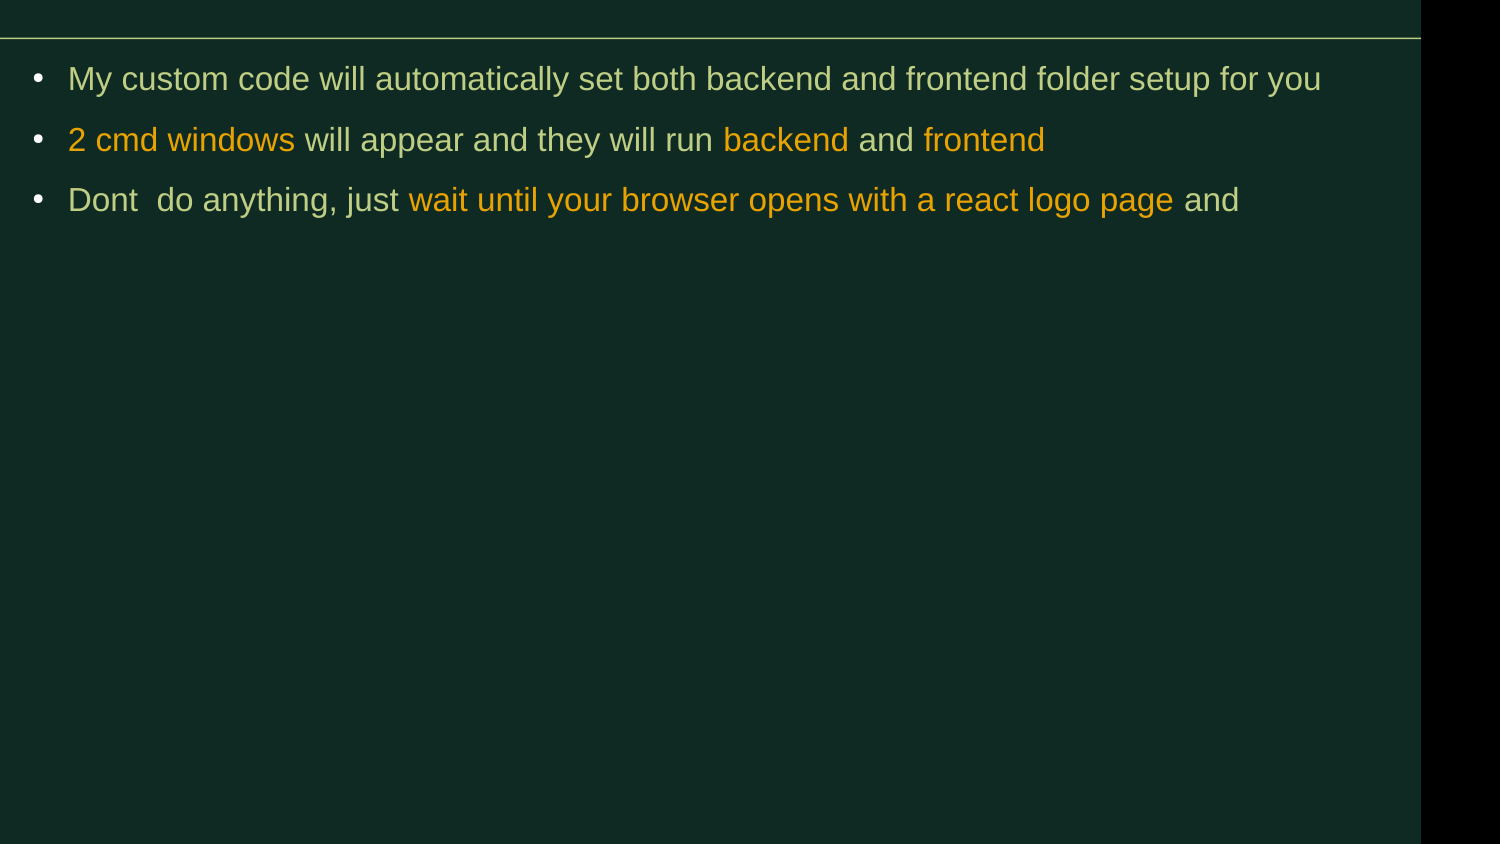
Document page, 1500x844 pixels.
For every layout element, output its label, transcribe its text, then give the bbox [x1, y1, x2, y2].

text_box My custom code will automatically set both backend and frontend folder setup for you 2 cmd windows will appear and they will run backend and frontend Dont do anything, just wait until your browser opens with a react logo page and [17, 53, 1426, 263]
